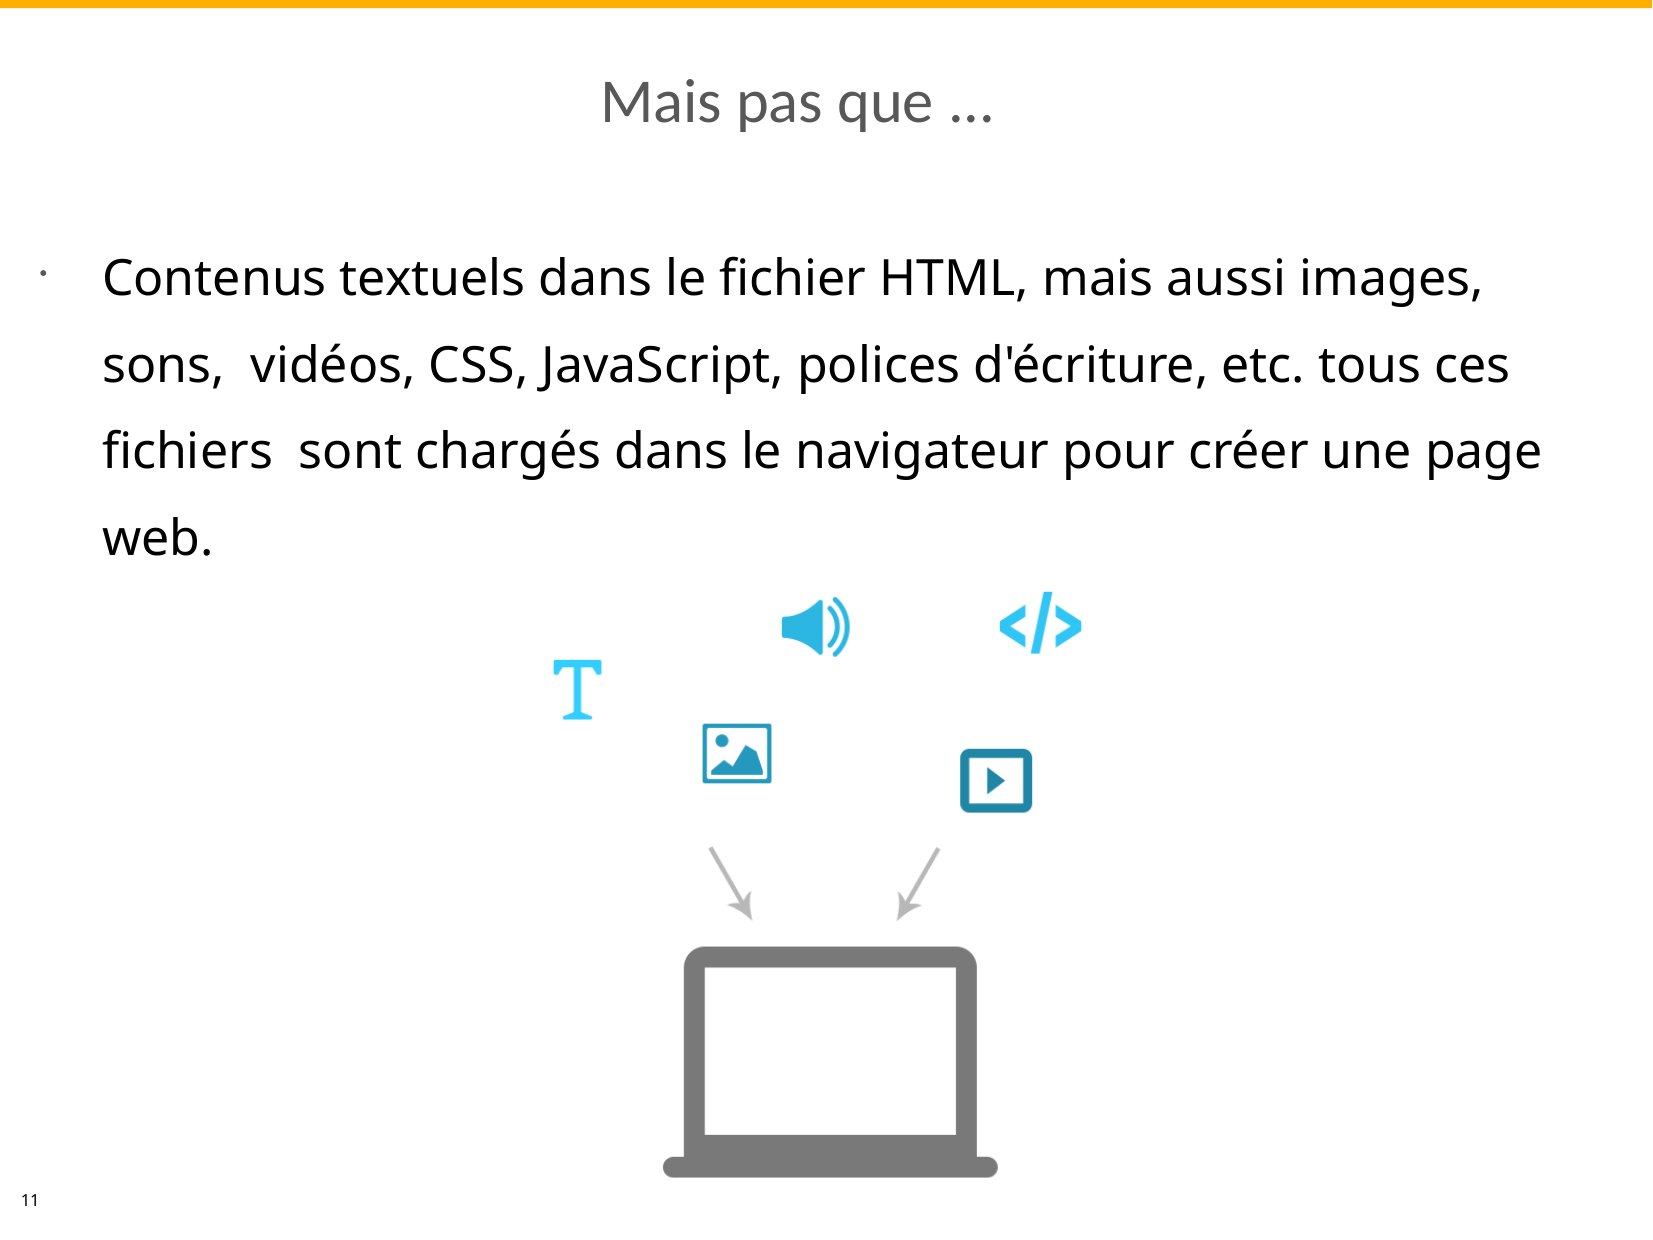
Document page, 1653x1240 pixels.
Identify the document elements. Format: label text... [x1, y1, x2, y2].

title Mais pas que ... [597, 58, 1065, 268]
picture [154, 549, 1488, 1205]
text_box Contenus textuels dans le fichier HTML, mais aussi images, sons, vidéos, CSS, JavaScript, polices d'écriture, etc. tous ces fichiers sont chargés dans le navigateur pour créer une page web. [37, 216, 1563, 566]
text_box <numéro> [14, 1189, 46, 1213]
